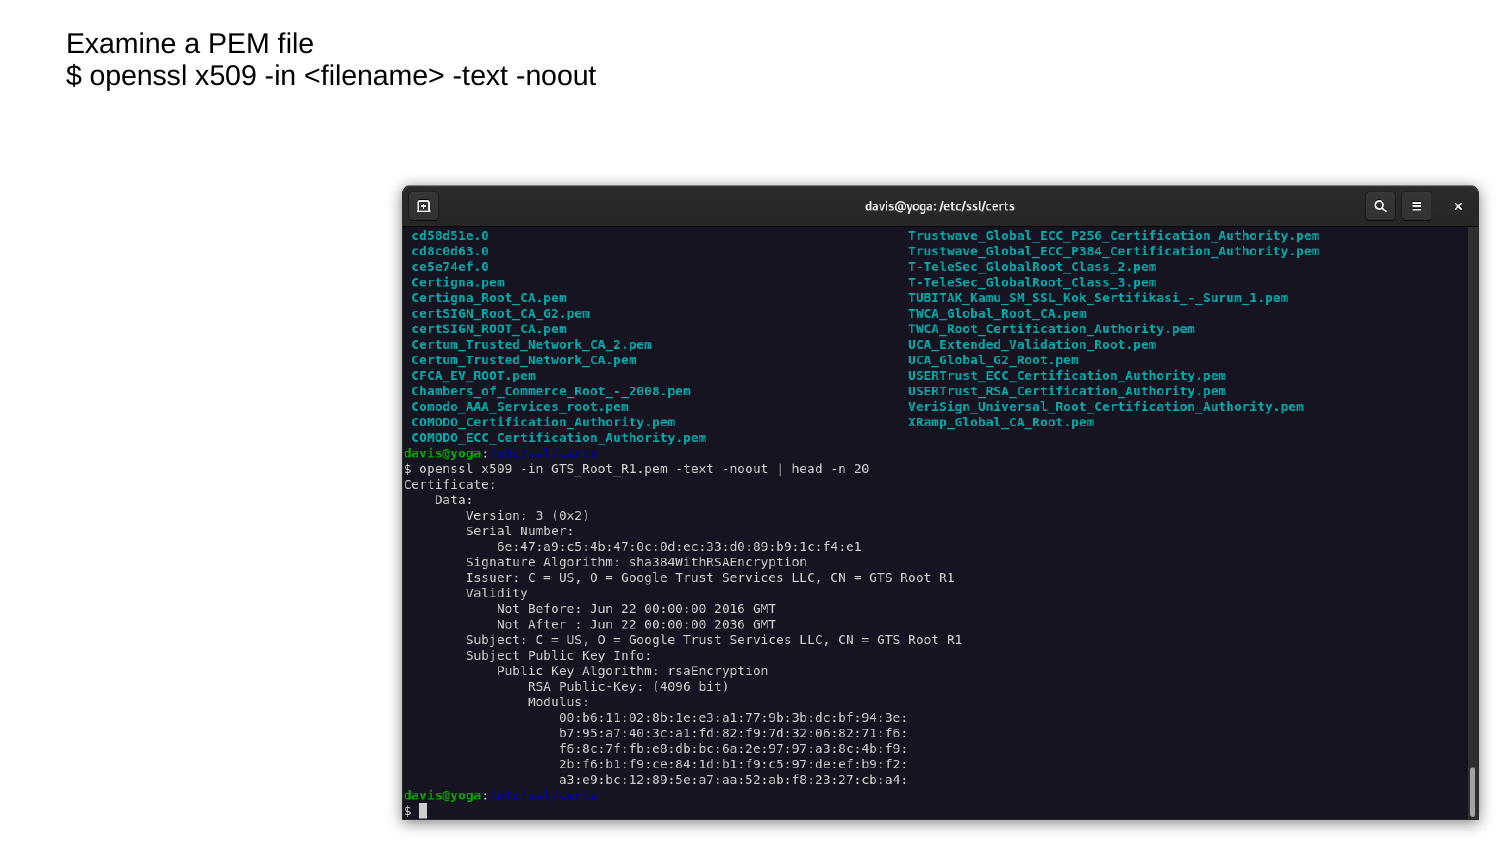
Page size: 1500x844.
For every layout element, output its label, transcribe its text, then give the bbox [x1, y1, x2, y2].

picture [380, 166, 1500, 844]
title Examine a PEM file $ openssl x509 -in <filename> -text -noout [51, 13, 1449, 108]
